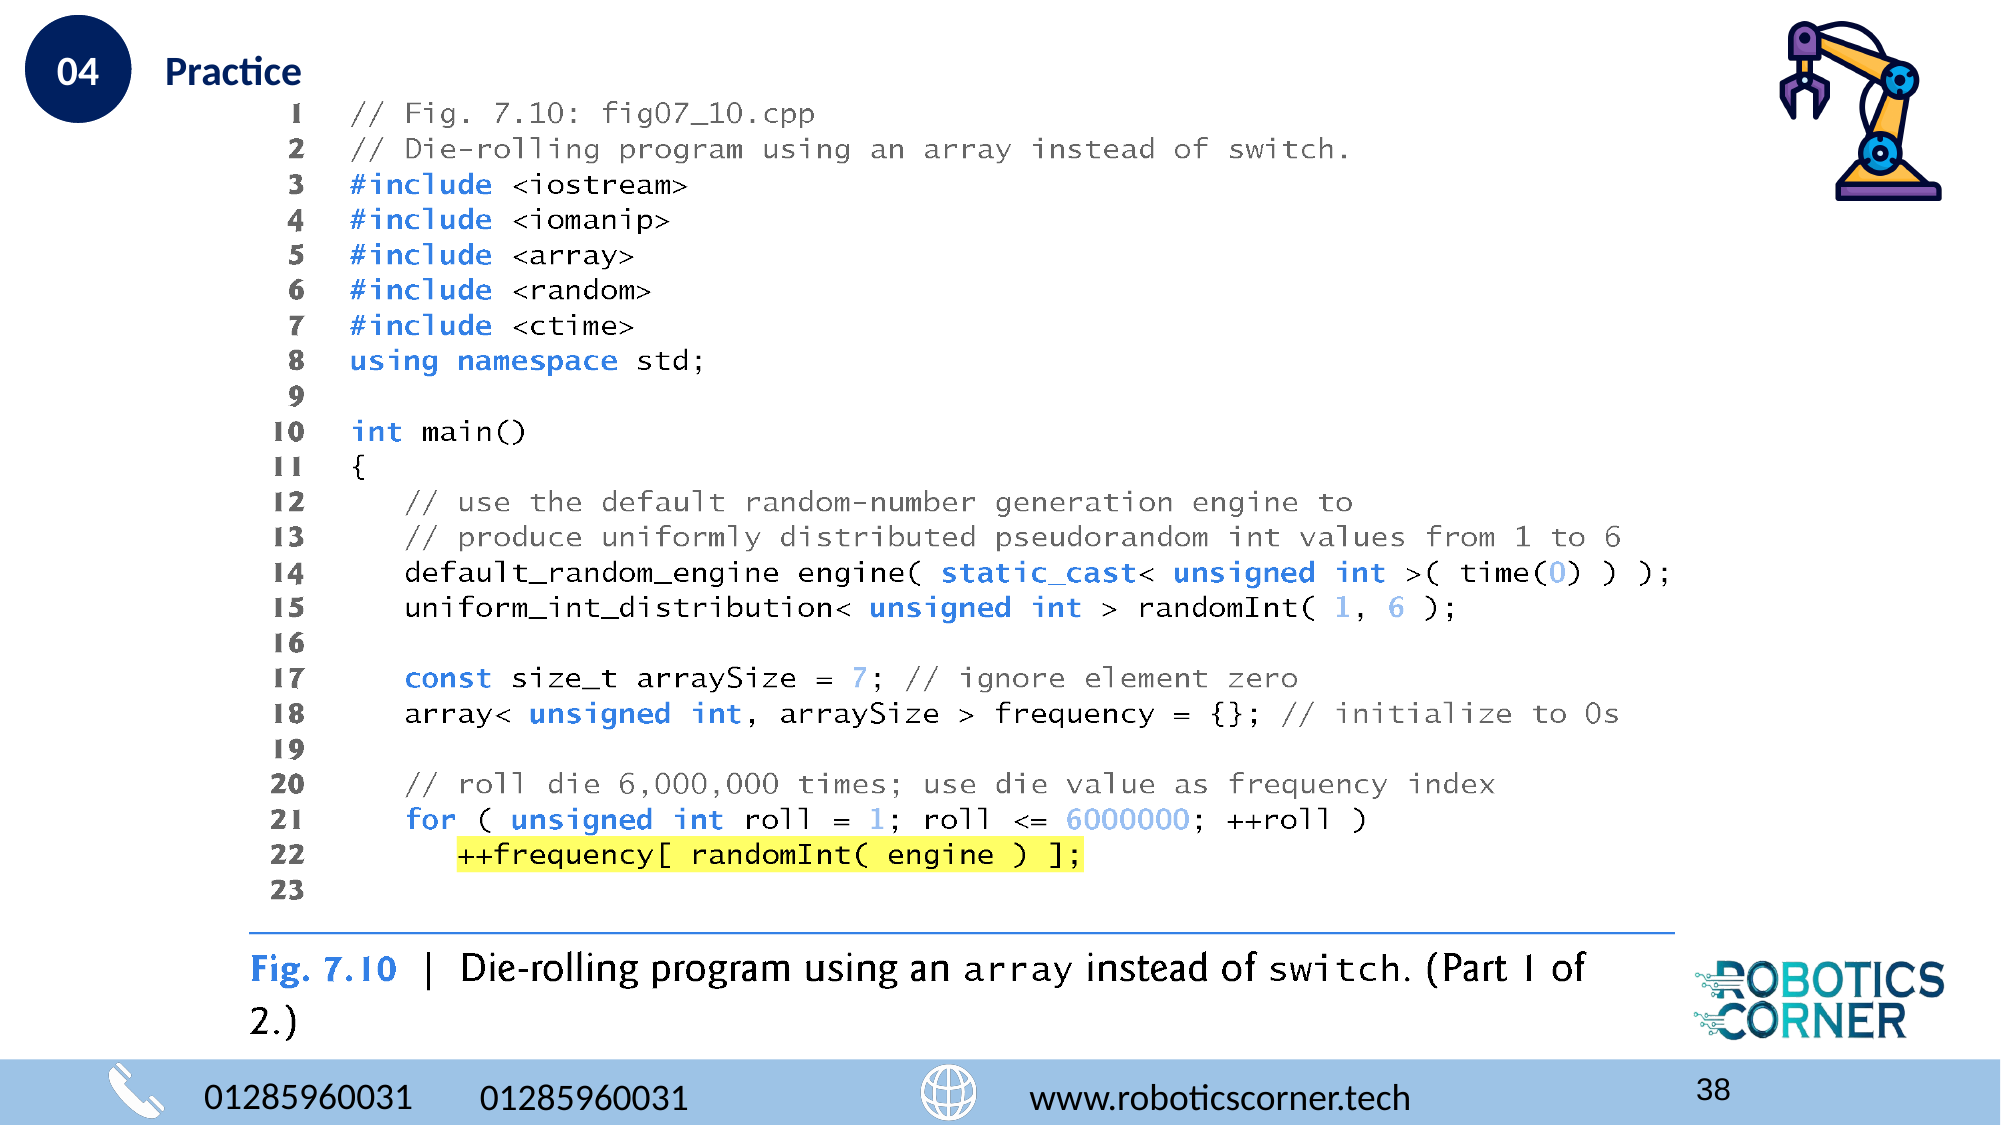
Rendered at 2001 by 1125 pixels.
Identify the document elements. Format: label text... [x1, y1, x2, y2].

text_box Practice [150, 36, 622, 101]
text_box 04 [22, 12, 134, 126]
picture [249, 101, 1675, 1041]
picture [915, 1059, 981, 1125]
text_box <number> [1681, 1065, 1861, 1115]
picture [103, 1057, 170, 1124]
picture [1771, 21, 1950, 201]
picture [1680, 859, 1953, 1125]
